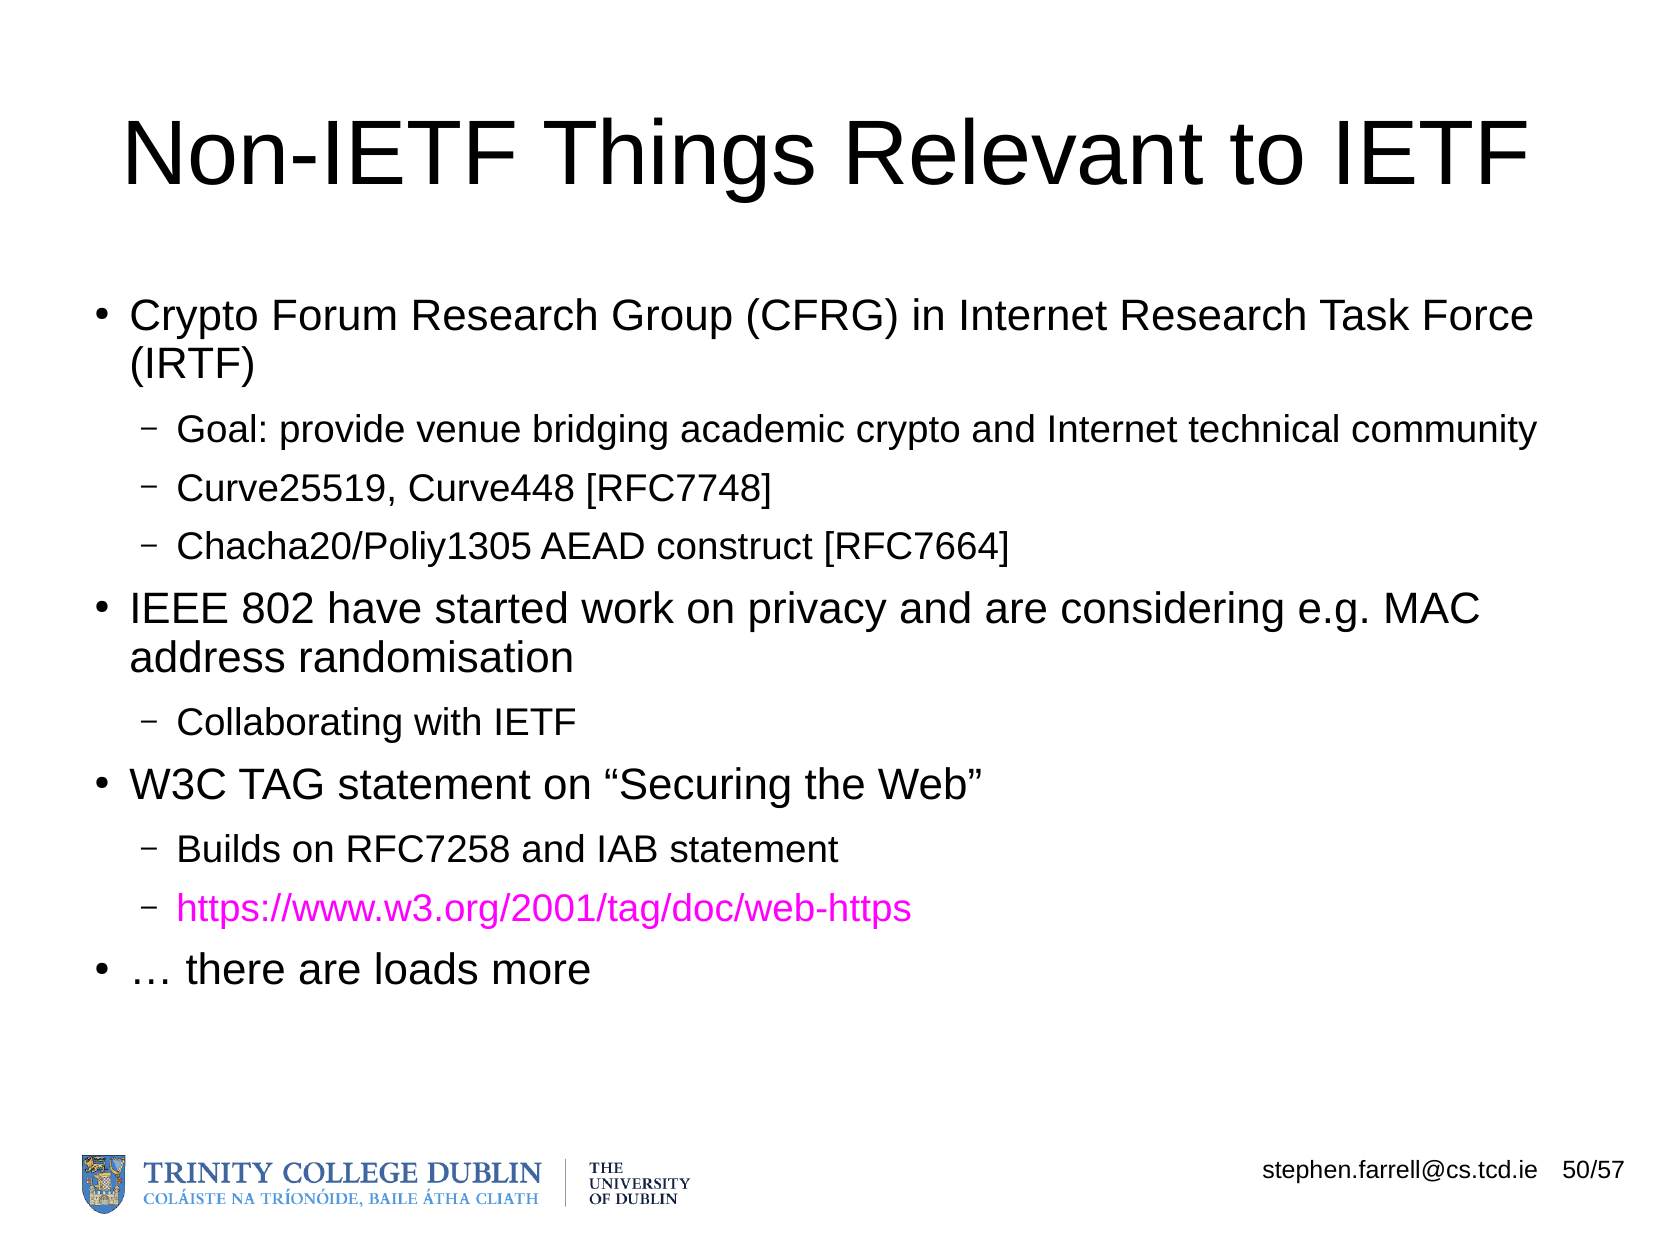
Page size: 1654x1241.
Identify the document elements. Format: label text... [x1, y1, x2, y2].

list Crypto Forum Research Group (CFRG) in Internet Research Task Force (IRTF) Goal: provide venue bridging academic crypto and Internet technical community Curve25519, Curve448 [RFC7748] Chacha20/Poliy1305 AEAD construct [RFC7664] IEEE 802 have started work on privacy and are considering e.g. MAC address randomisation Collaborating with IETF W3C TAG statement on “Securing the Web” Builds on RFC7258 and IAB statement https://www.w3.org/2001/tag/doc/web-https … there are loads more [82, 290, 1571, 1010]
title Non-IETF Things Relevant to IETF [82, 49, 1571, 257]
picture [82, 1155, 694, 1214]
